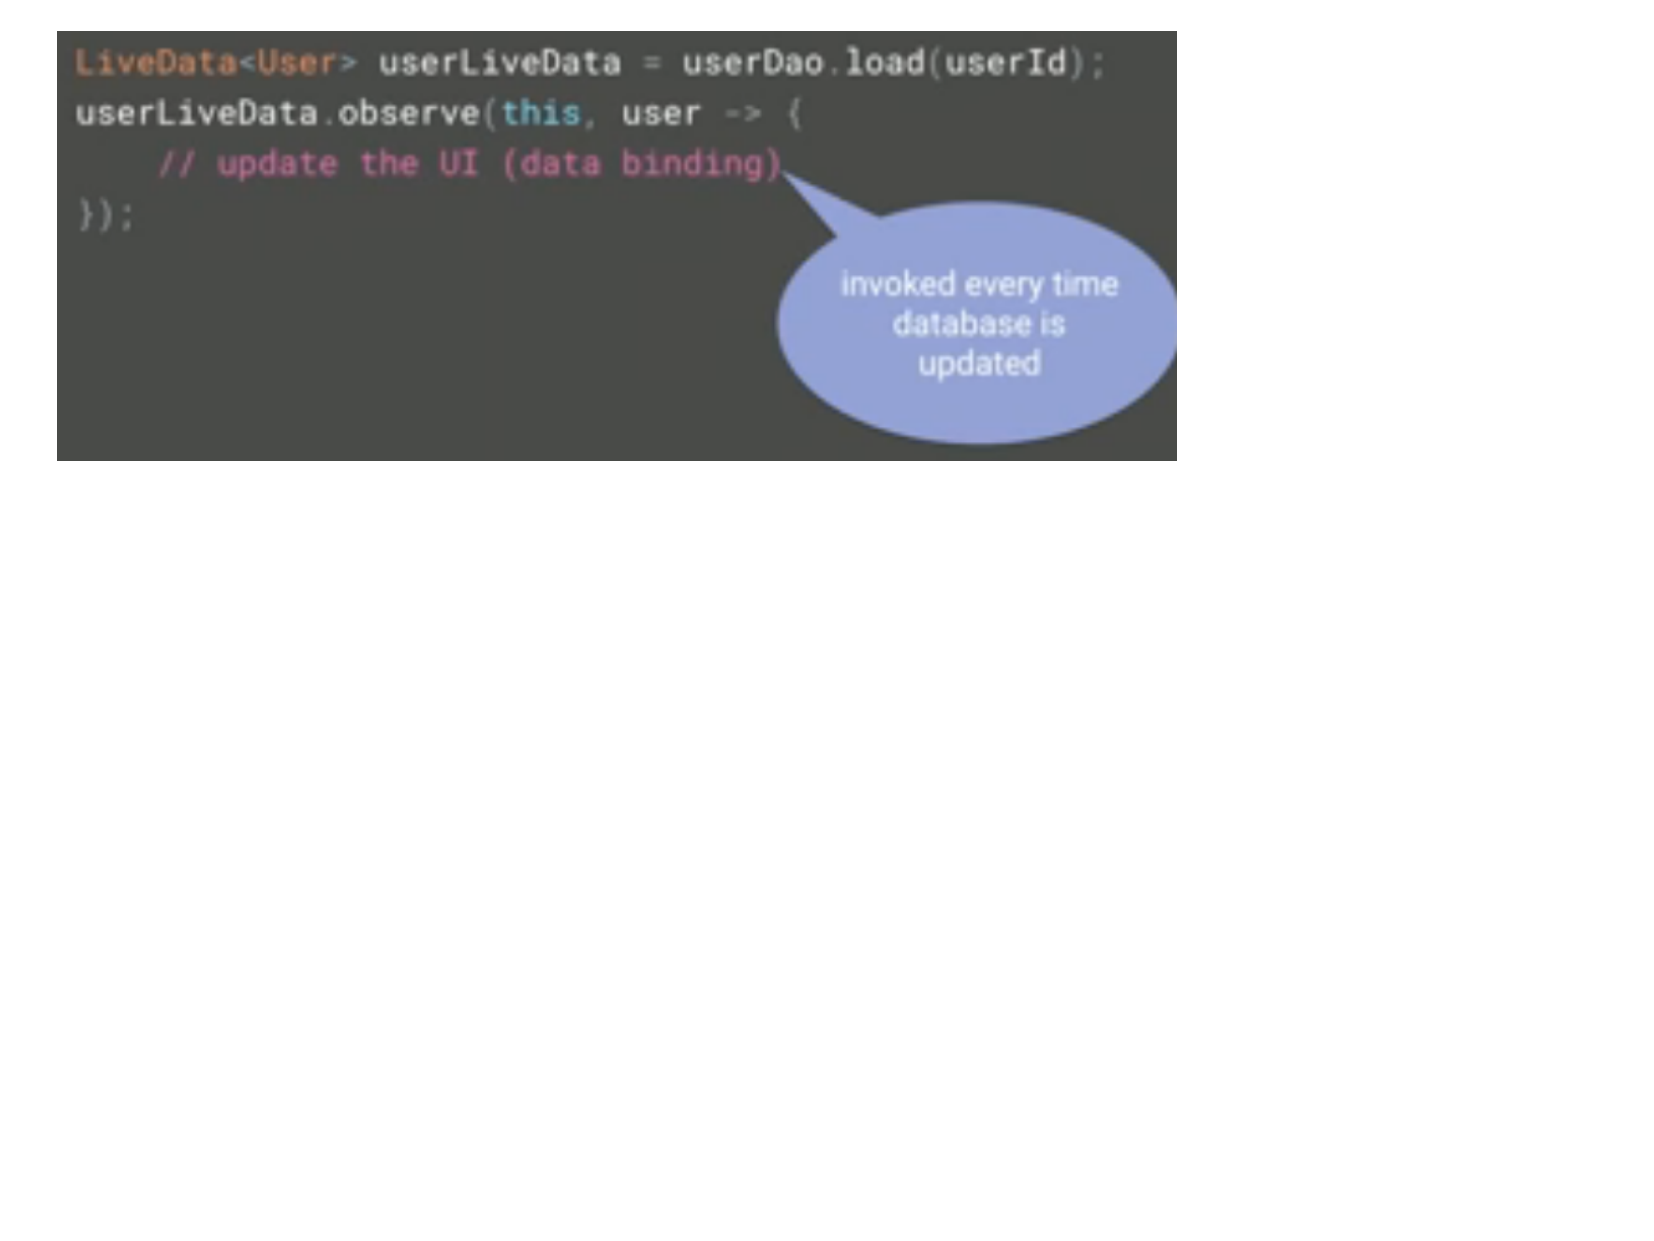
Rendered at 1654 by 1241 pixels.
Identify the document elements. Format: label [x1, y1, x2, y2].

picture [57, 31, 1177, 461]
